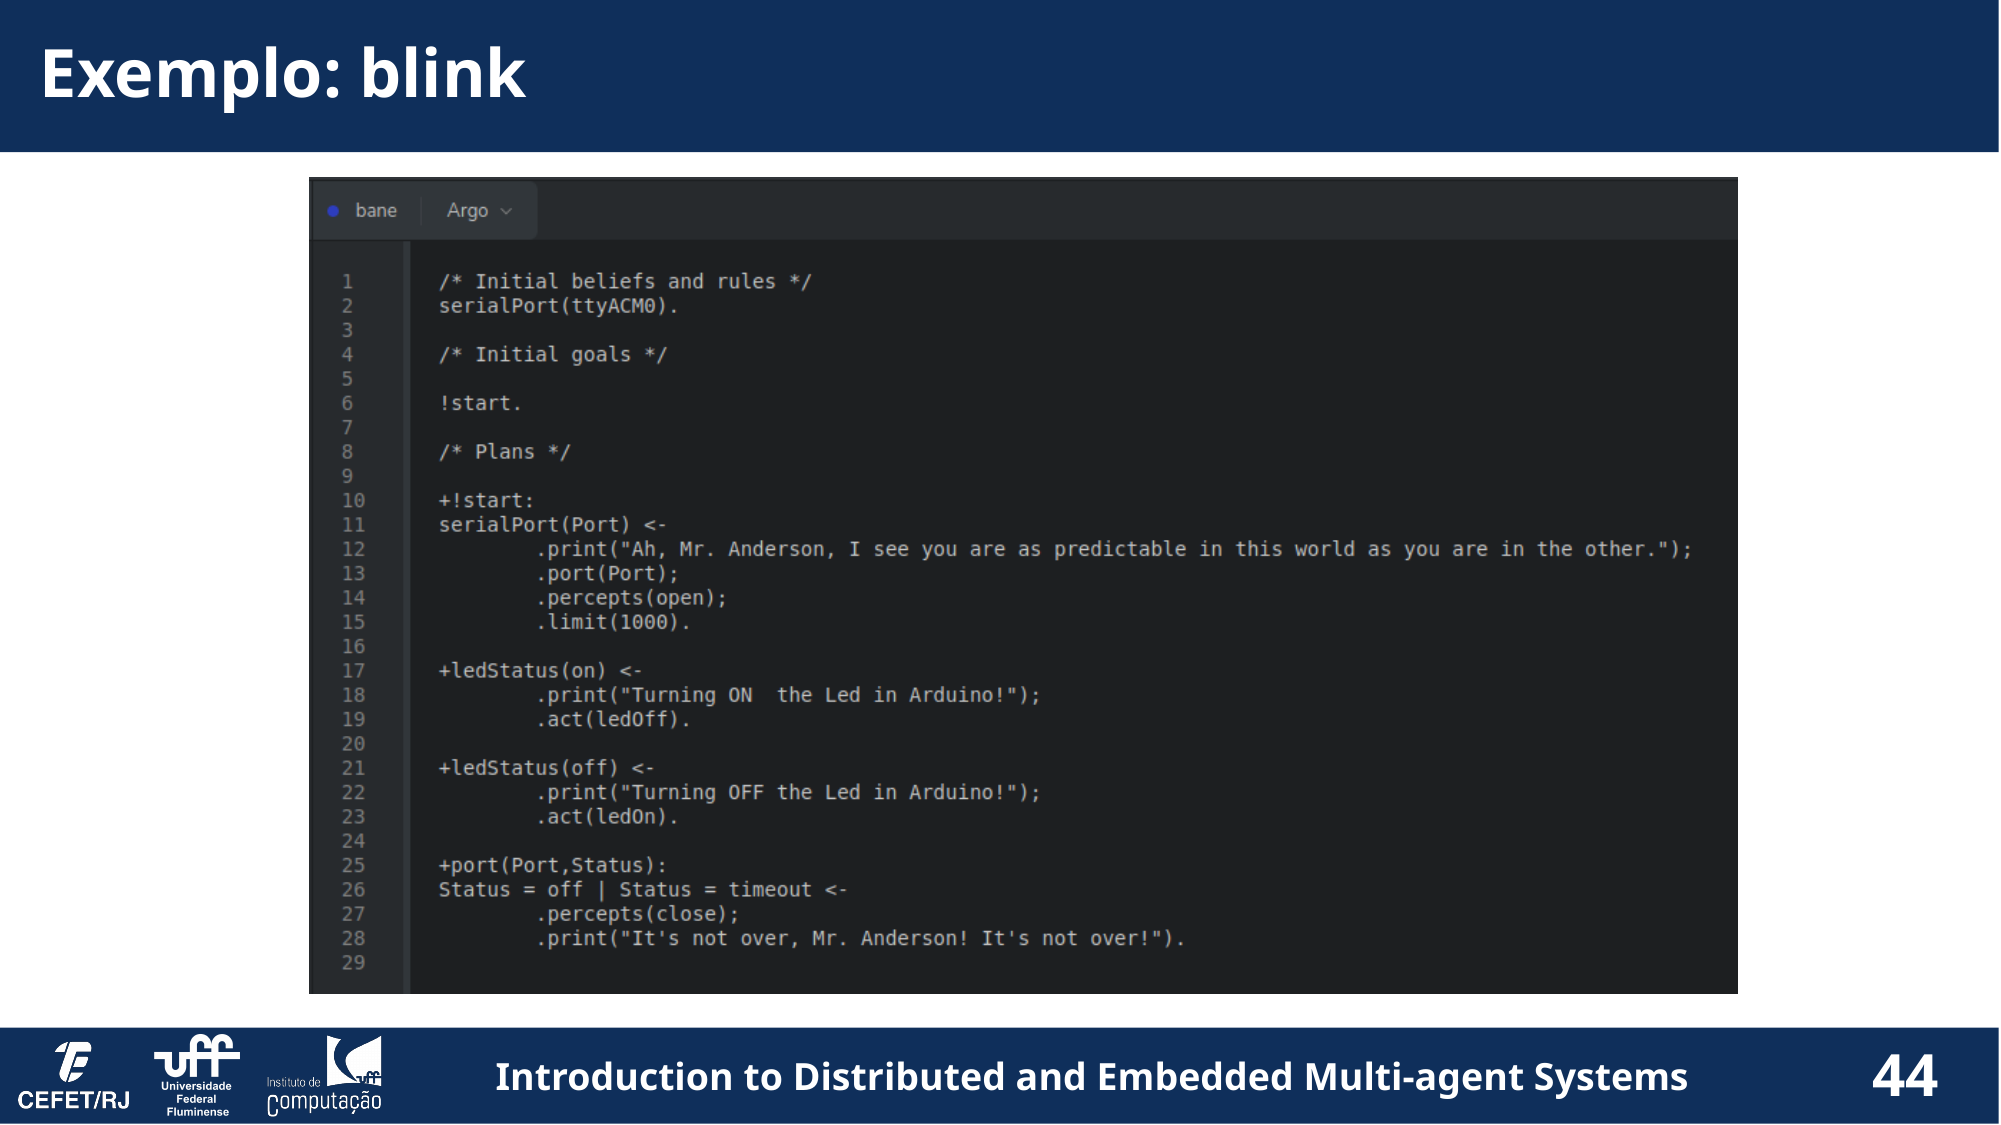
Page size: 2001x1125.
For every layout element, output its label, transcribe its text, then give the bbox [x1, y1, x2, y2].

picture [18, 1021, 129, 1125]
picture [153, 1033, 241, 1121]
text_box Exemplo: blink [25, 23, 1999, 119]
picture [265, 1033, 383, 1117]
picture [309, 177, 1738, 994]
